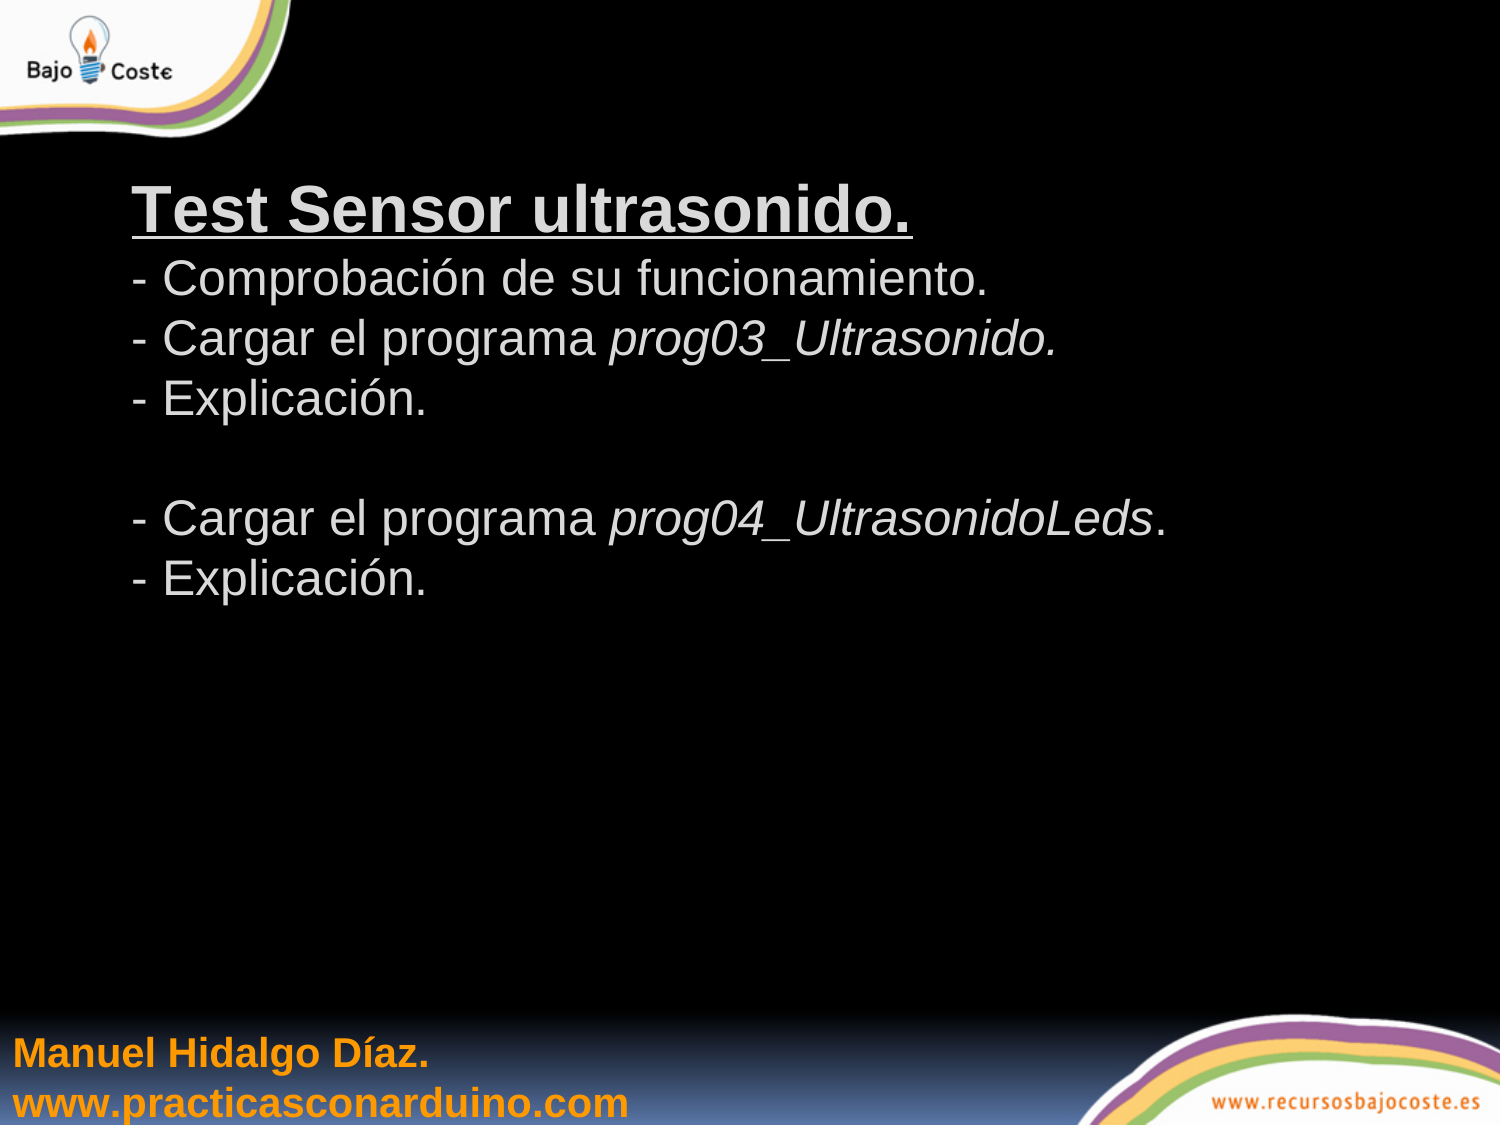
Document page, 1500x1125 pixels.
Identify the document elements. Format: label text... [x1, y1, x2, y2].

text_box Test Sensor ultrasonido. - Comprobación de su funcionamiento. - Cargar el programa prog03_Ultrasonido. - Explicación. - Cargar el programa prog04_UltrasonidoLeds. - Explicación. [117, 157, 1416, 920]
picture [0, 0, 1500, 1125]
text_box Manuel Hidalgo Díaz. www.practicasconarduino.com [0, 1017, 683, 1125]
